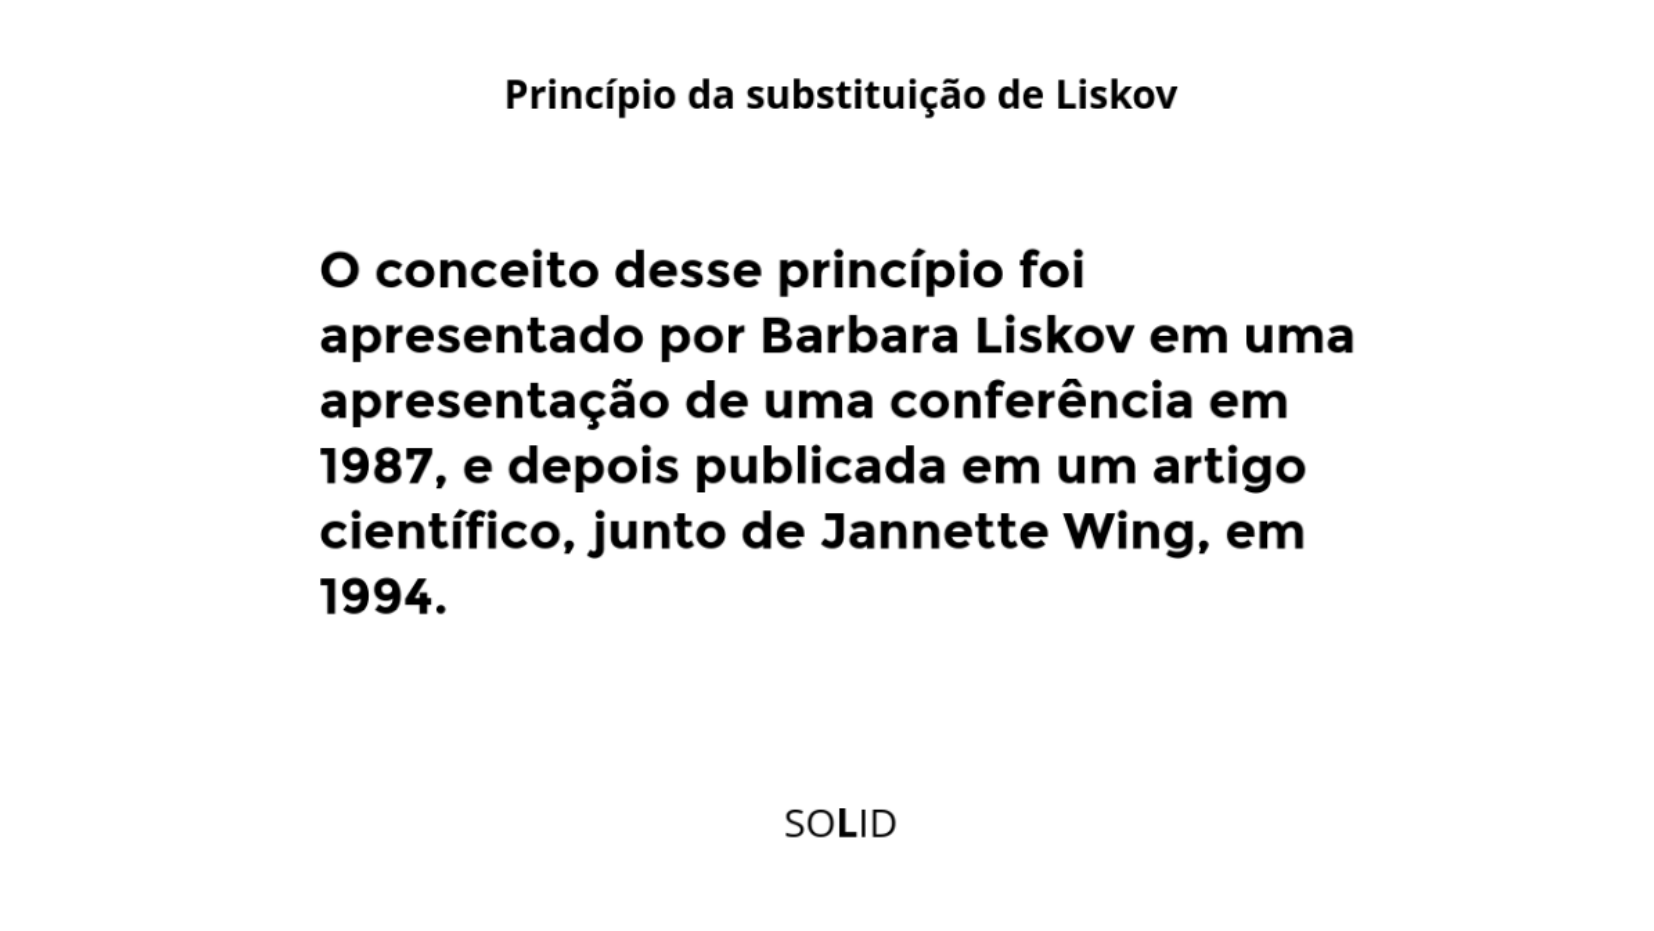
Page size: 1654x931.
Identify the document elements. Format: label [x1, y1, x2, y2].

picture [229, 0, 1428, 930]
